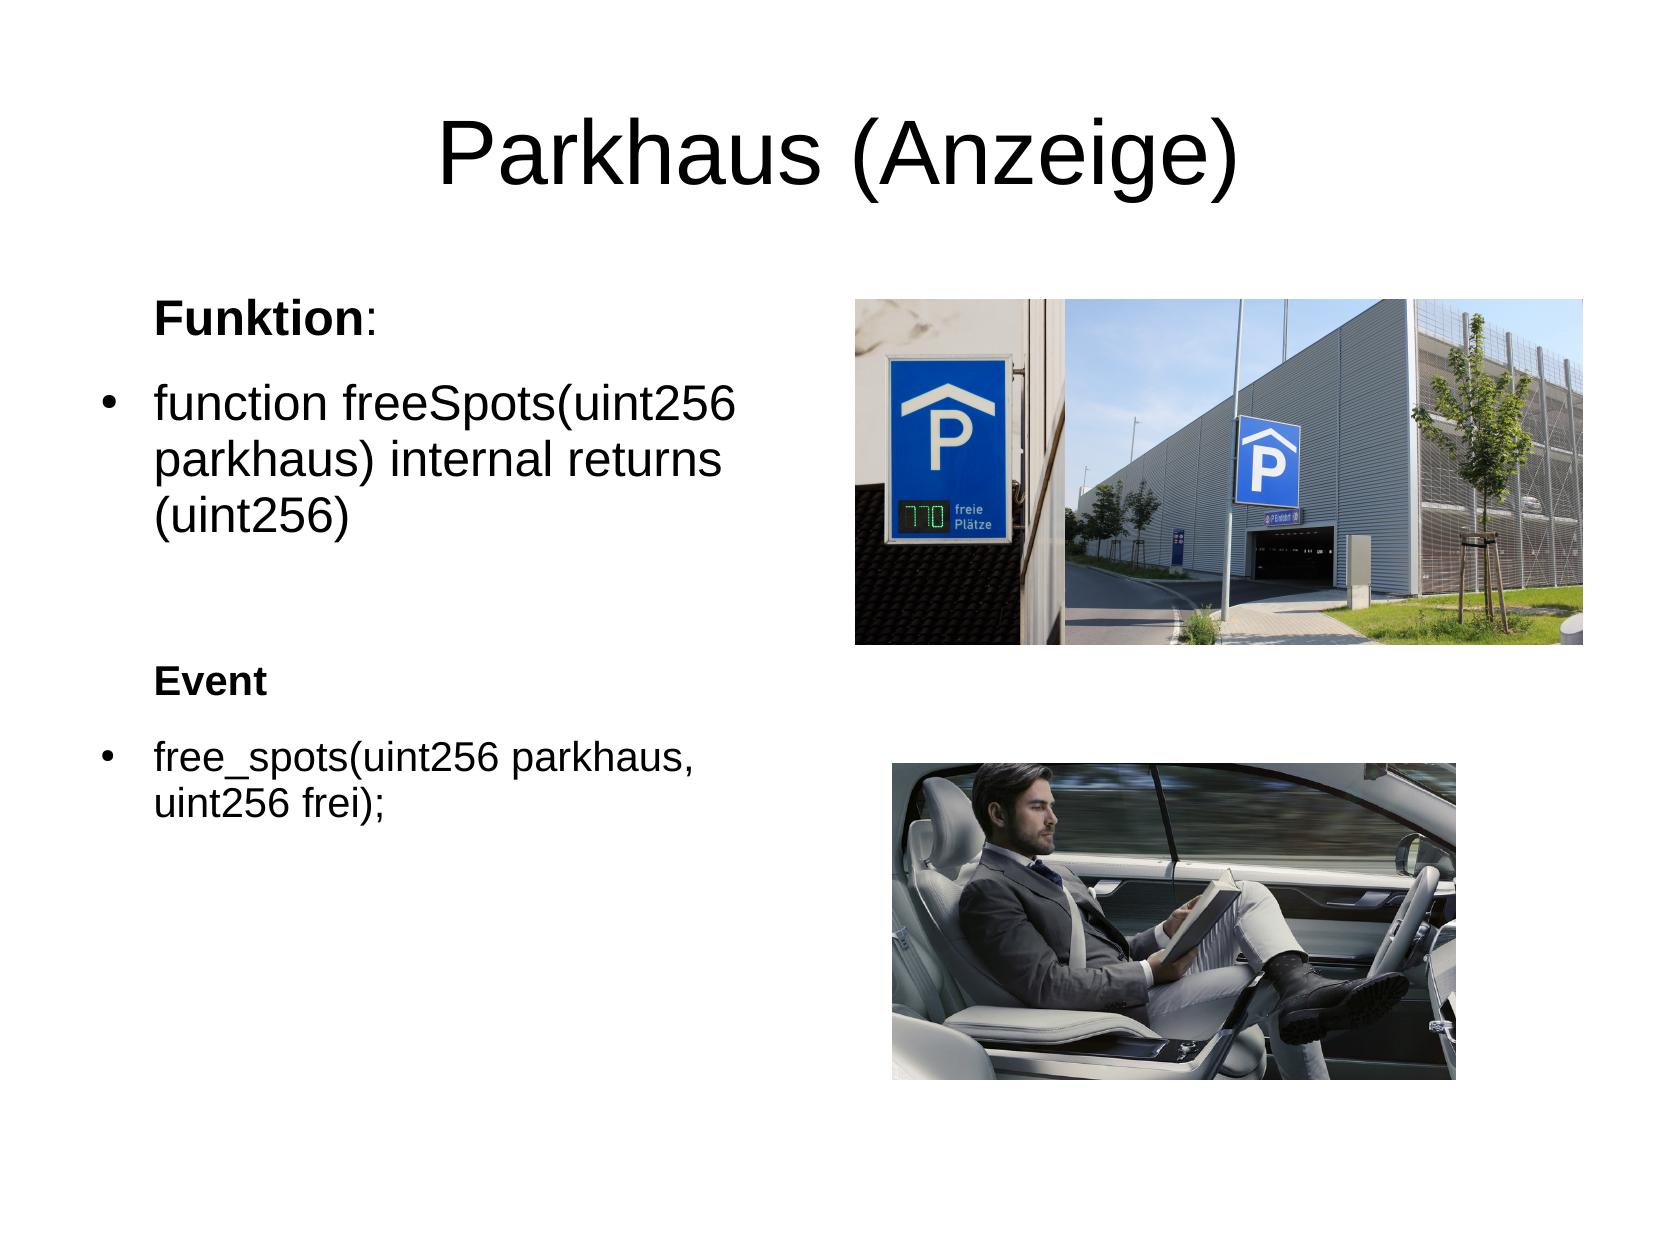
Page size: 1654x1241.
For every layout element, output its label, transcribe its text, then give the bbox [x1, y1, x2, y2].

list Funktion: function freeSpots(uint256 parkhaus) internal returns (uint256) Event free_spots(uint256 parkhaus, uint256 frei); [82, 290, 809, 1010]
picture [892, 763, 1456, 1081]
title Parkhaus (Anzeige) [82, 49, 1571, 257]
picture [855, 299, 1583, 646]
